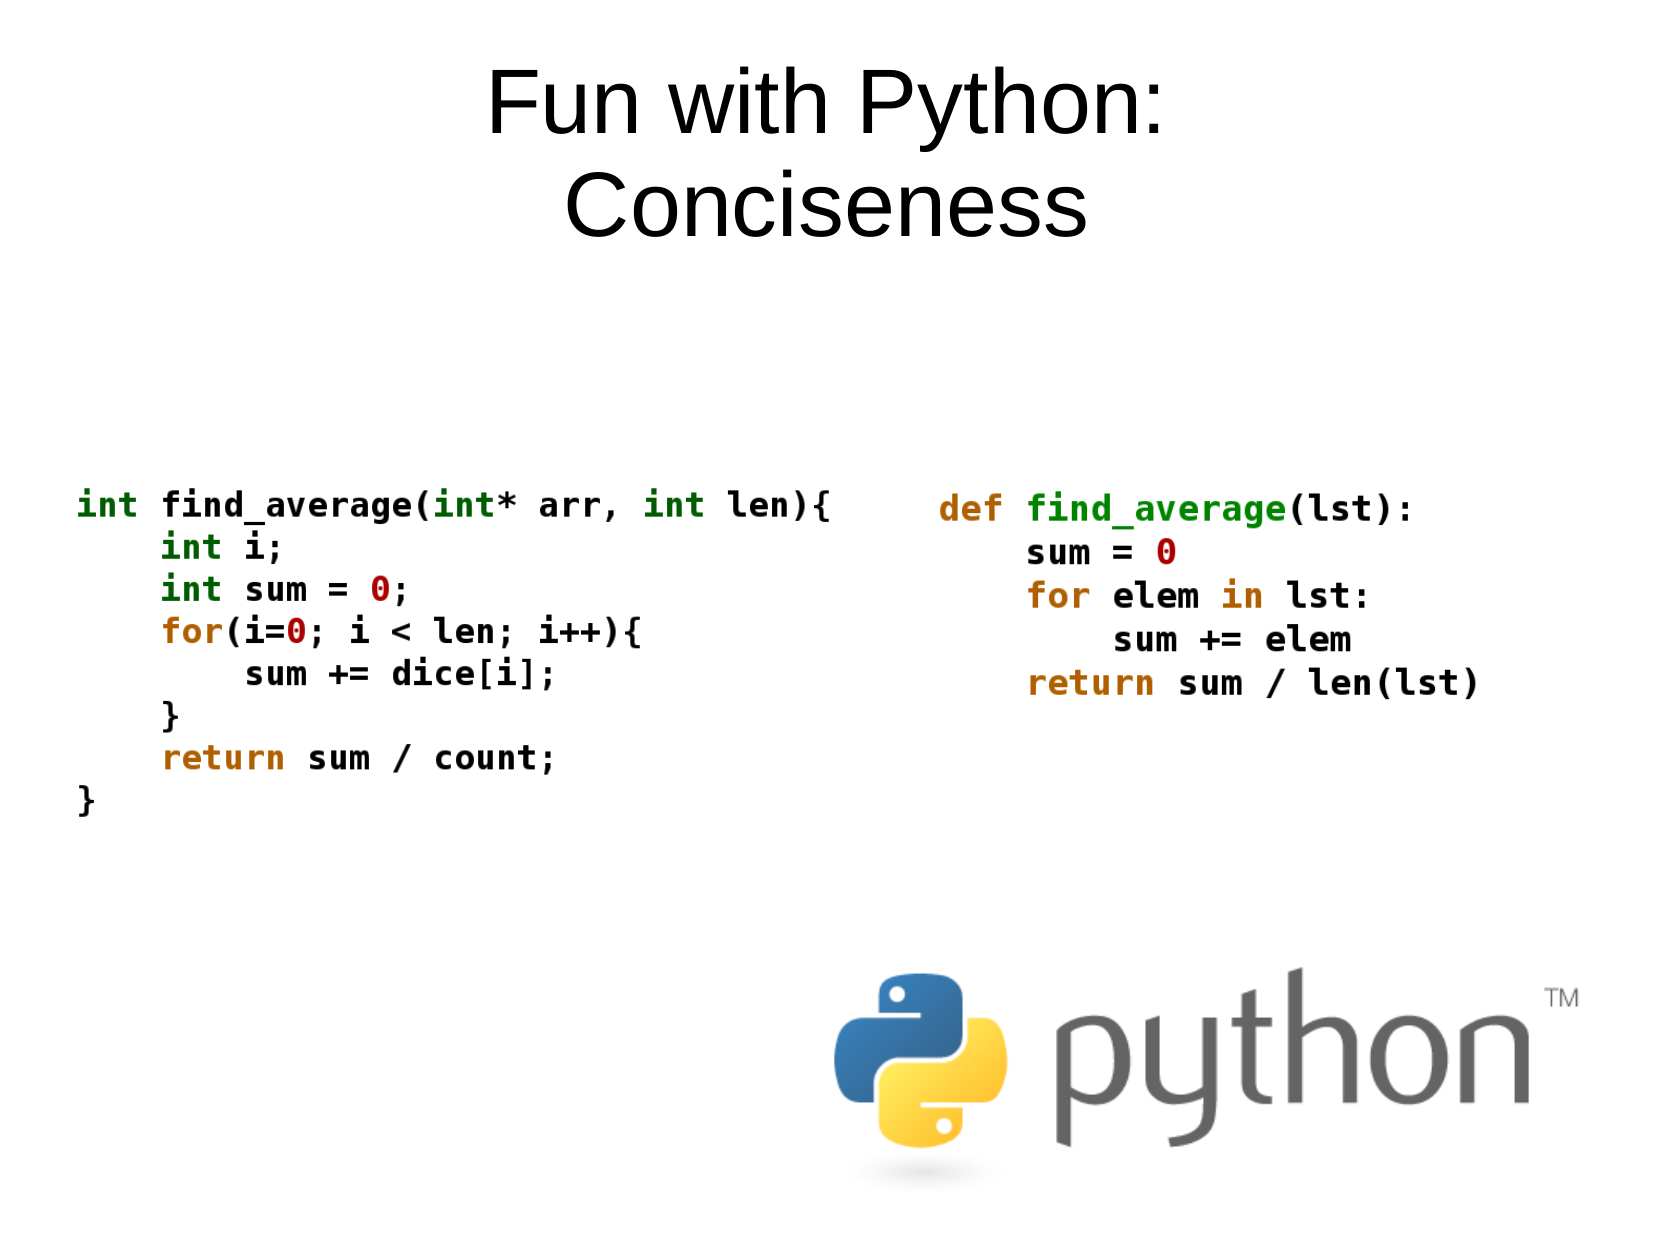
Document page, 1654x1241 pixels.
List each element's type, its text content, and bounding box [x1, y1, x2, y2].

picture [711, 922, 1651, 1241]
picture [75, 483, 834, 821]
title Fun with Python: Conciseness [82, 50, 1571, 256]
picture [937, 487, 1483, 710]
